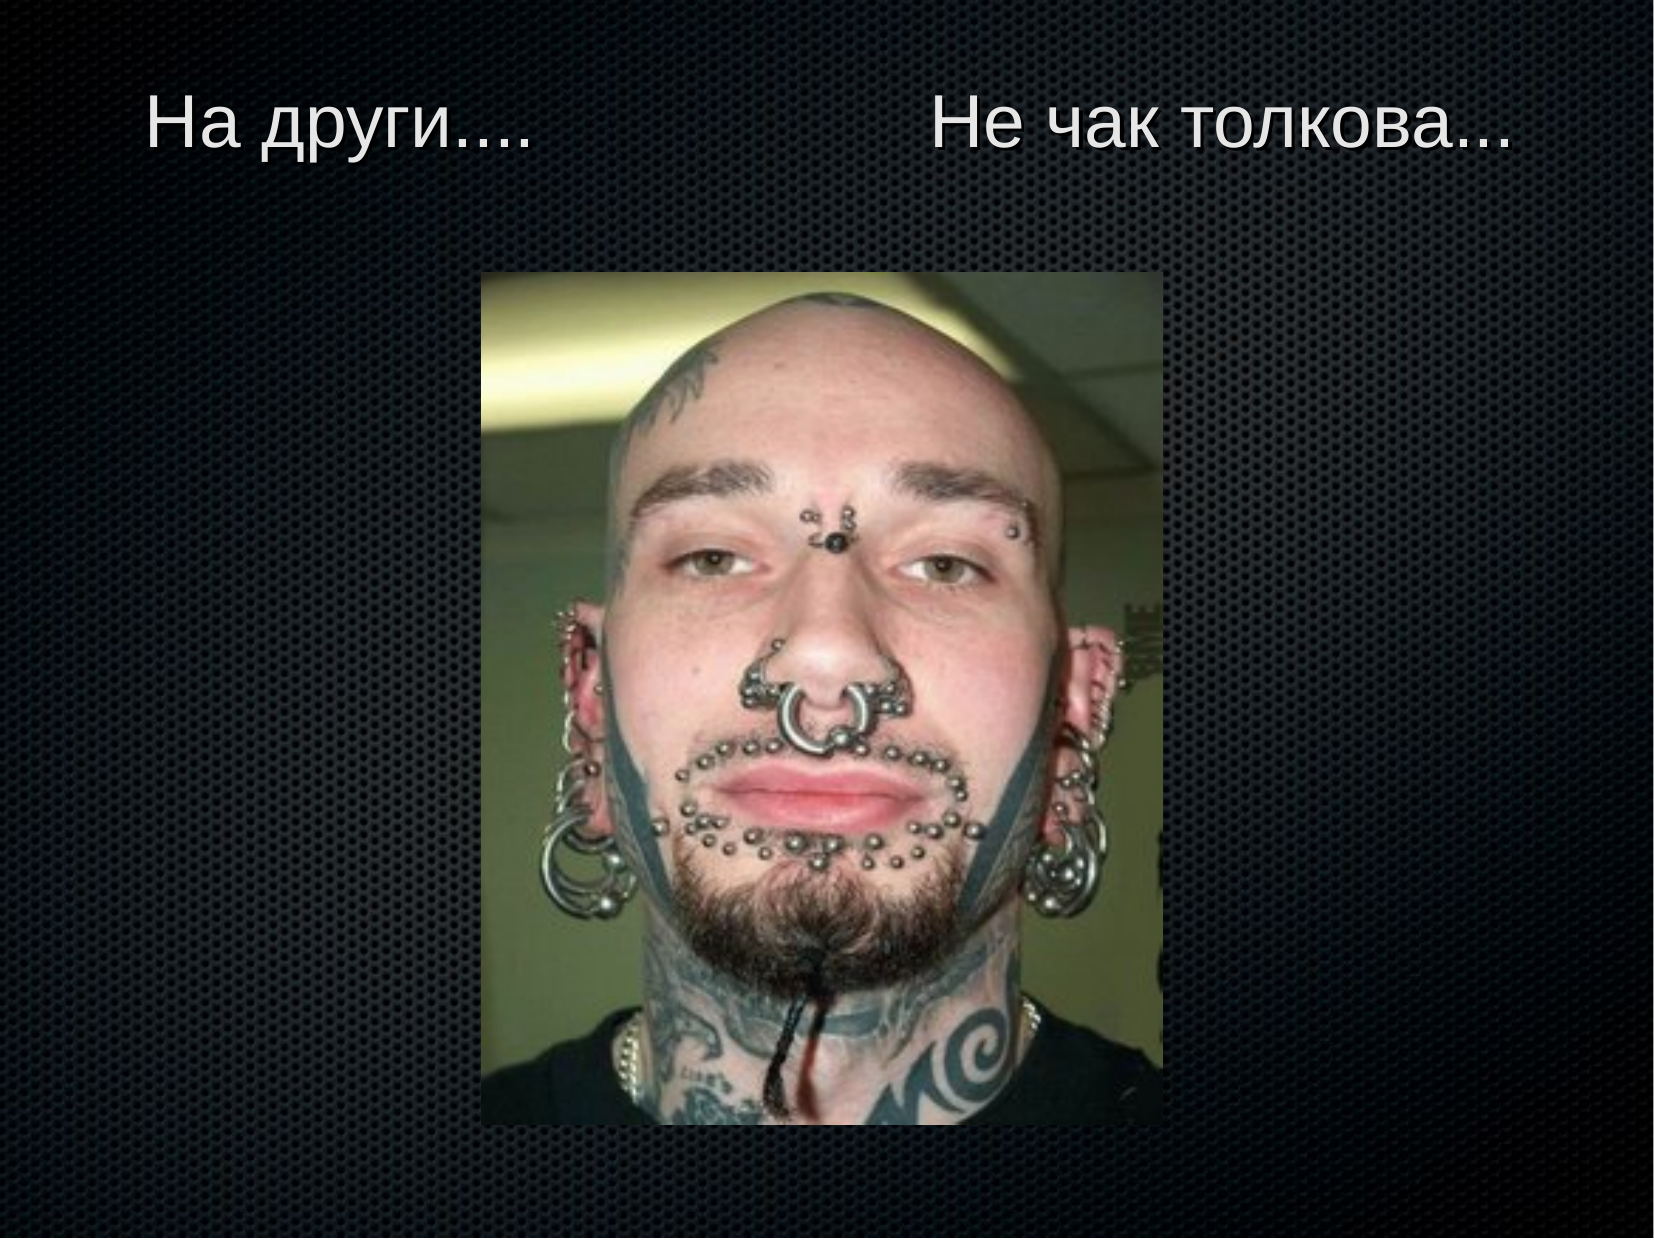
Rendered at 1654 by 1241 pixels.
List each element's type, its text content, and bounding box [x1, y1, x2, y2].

title На други.... Не чак толкова... [86, 25, 1576, 218]
picture [0, 0, 1654, 1238]
